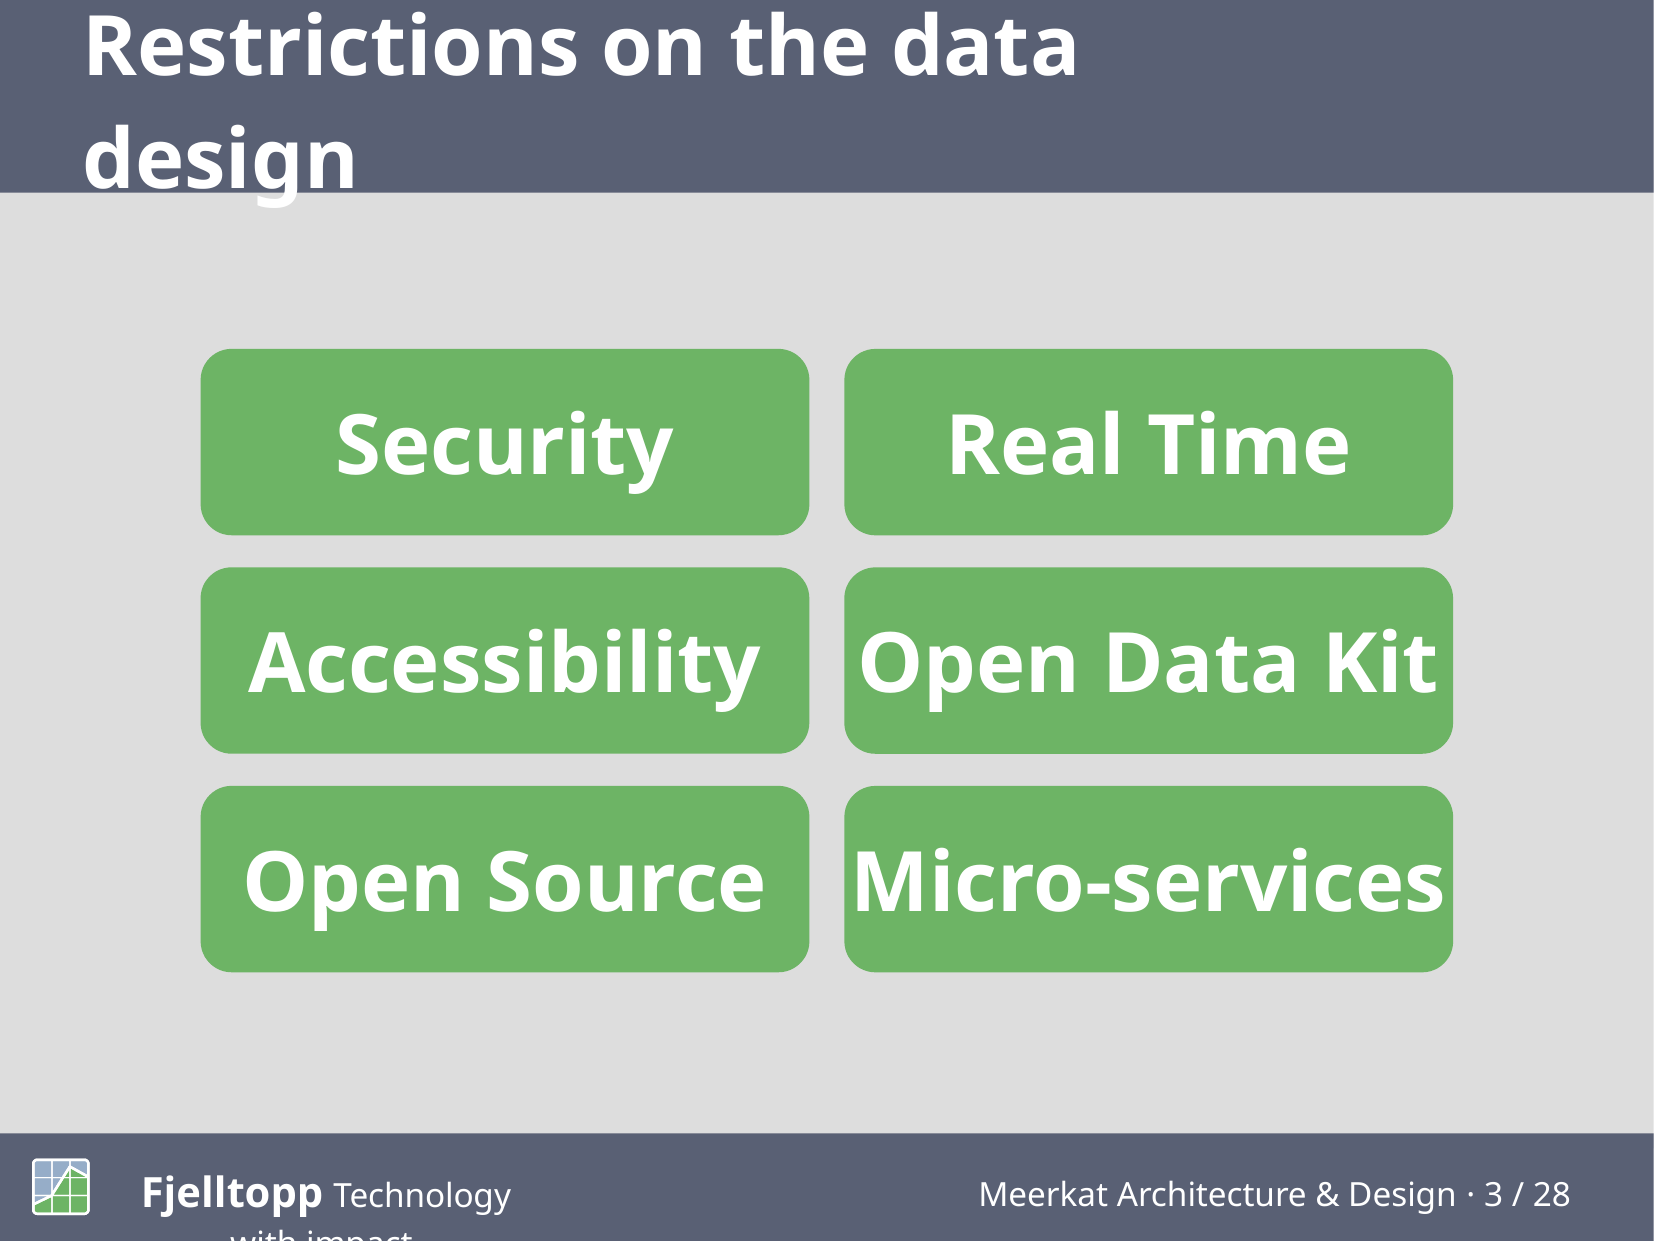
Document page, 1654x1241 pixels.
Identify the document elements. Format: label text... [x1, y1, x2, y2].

text_box Open Source [200, 785, 810, 973]
text_box Security [200, 348, 810, 536]
text_box Real Time [844, 348, 1454, 536]
text_box Accessibility [200, 567, 810, 754]
title Restrictions on the data design [82, 47, 1264, 152]
text_box Open Data Kit [844, 567, 1454, 754]
text_box Micro-services [844, 785, 1454, 973]
